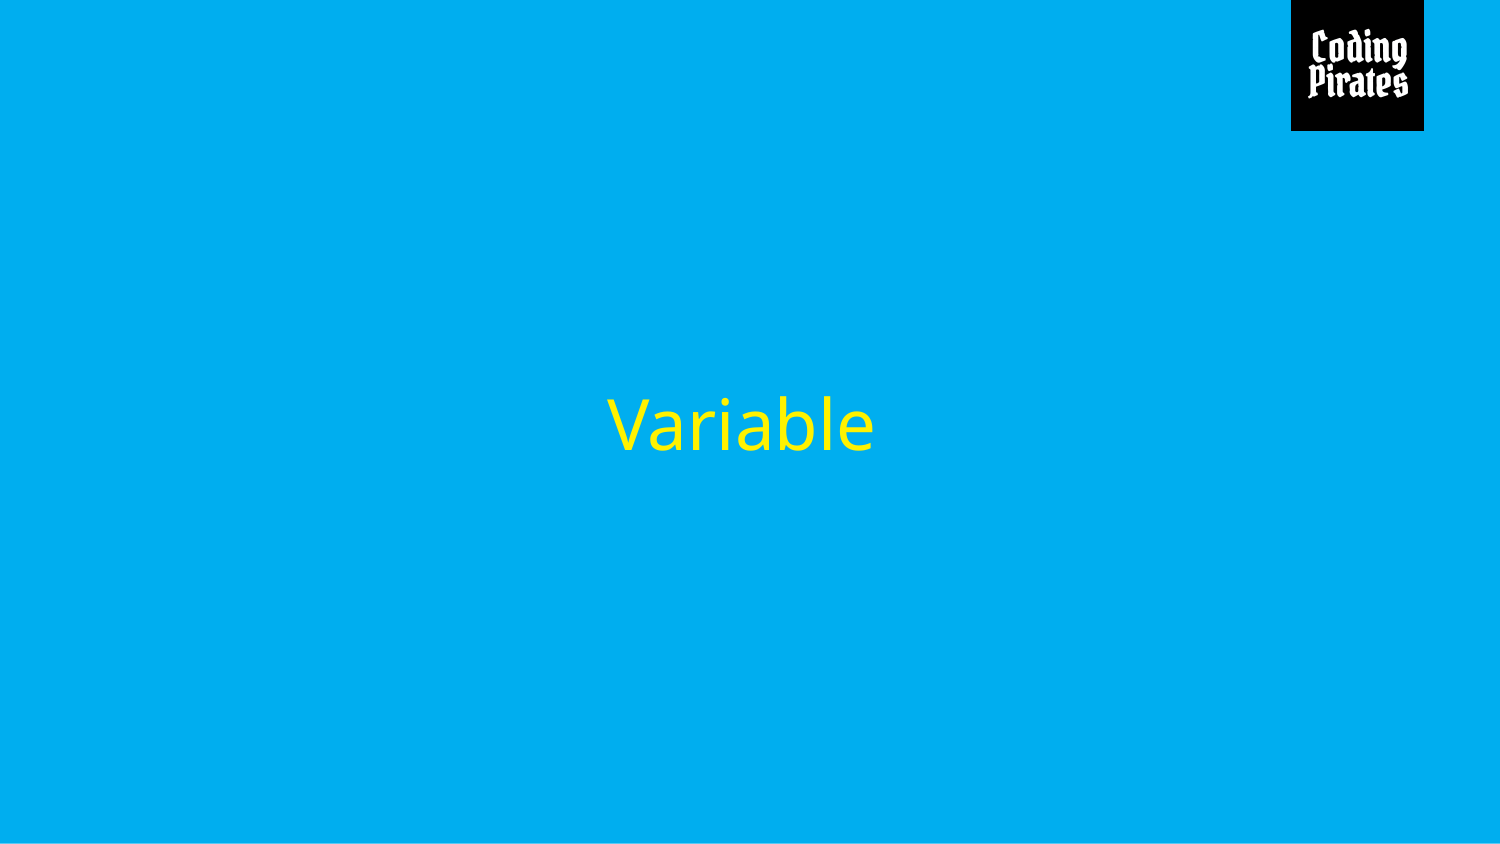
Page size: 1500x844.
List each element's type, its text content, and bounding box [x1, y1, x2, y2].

title Variable [12, 352, 1472, 491]
picture [1292, 0, 1423, 130]
